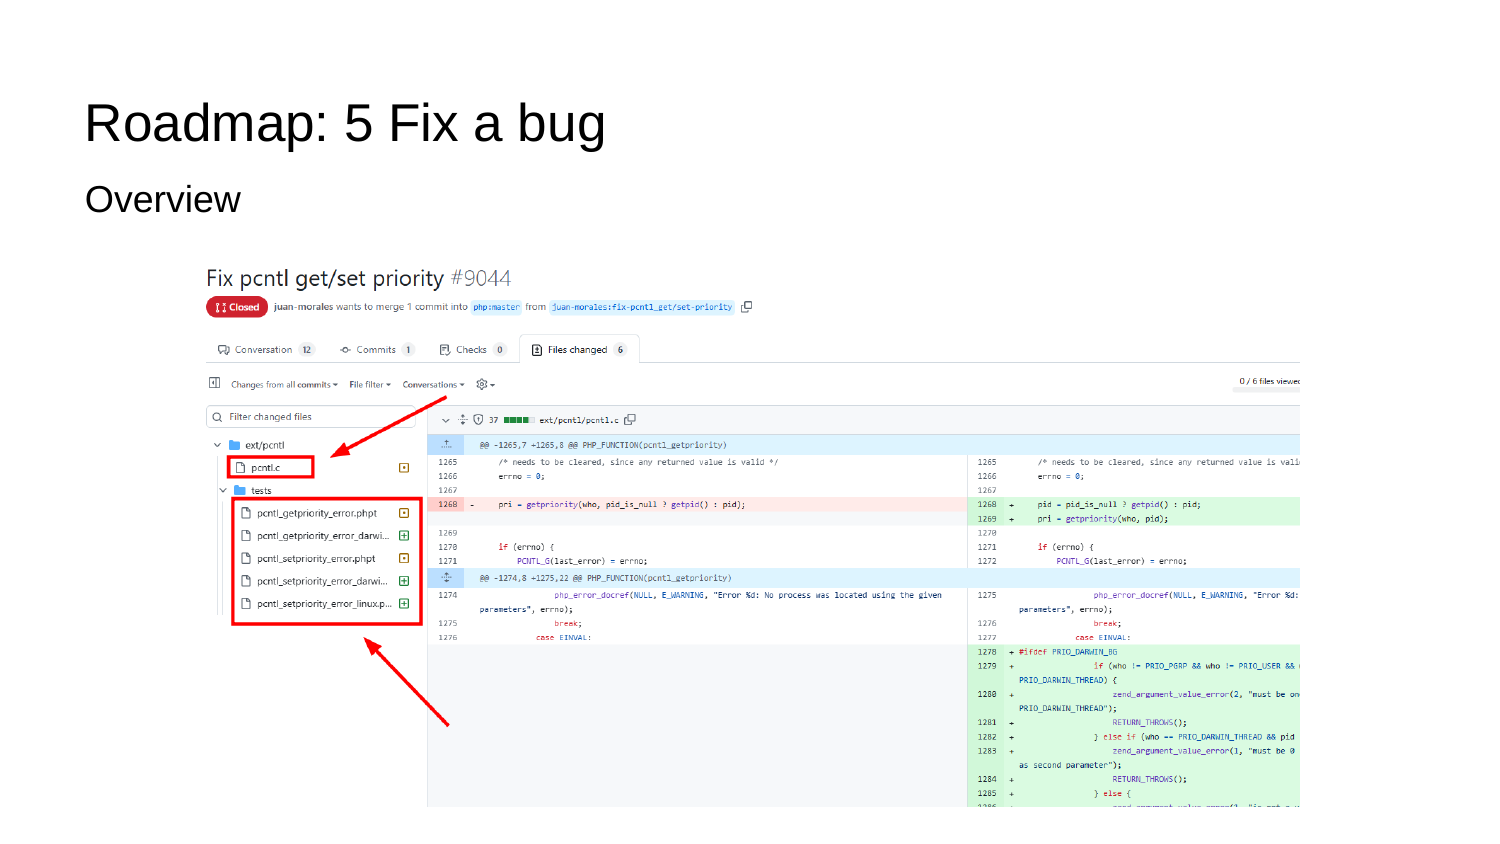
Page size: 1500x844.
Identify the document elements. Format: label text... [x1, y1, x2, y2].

title Roadmap: 5 Fix a bug [69, 72, 1468, 160]
title Overview [69, 160, 1468, 233]
picture [200, 245, 1300, 807]
